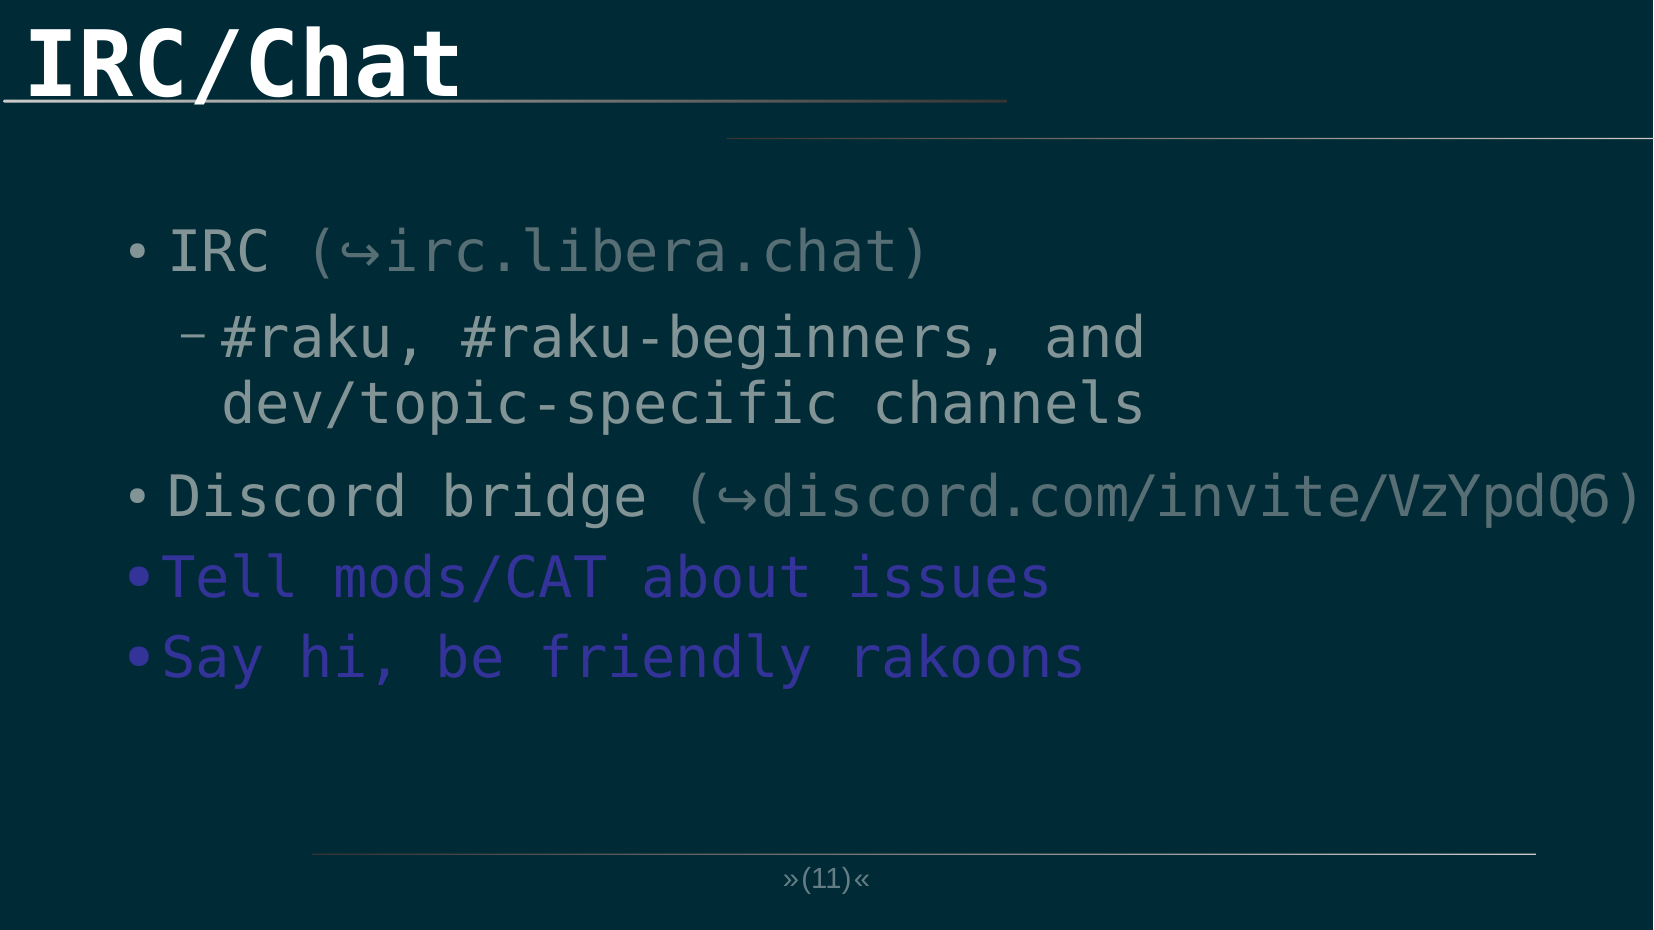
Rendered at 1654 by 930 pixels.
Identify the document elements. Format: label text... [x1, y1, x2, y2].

list IRC (↪ irc.libera.chat) #raku, #raku-beginners, and dev/topic-specific channels Discord bridge (↪ discord.com/invite/VzYpdQ6) Tell mods/CAT about issues Say hi, be friendly rakoons [0, 217, 1650, 757]
title IRC/Chat [23, 11, 1588, 119]
